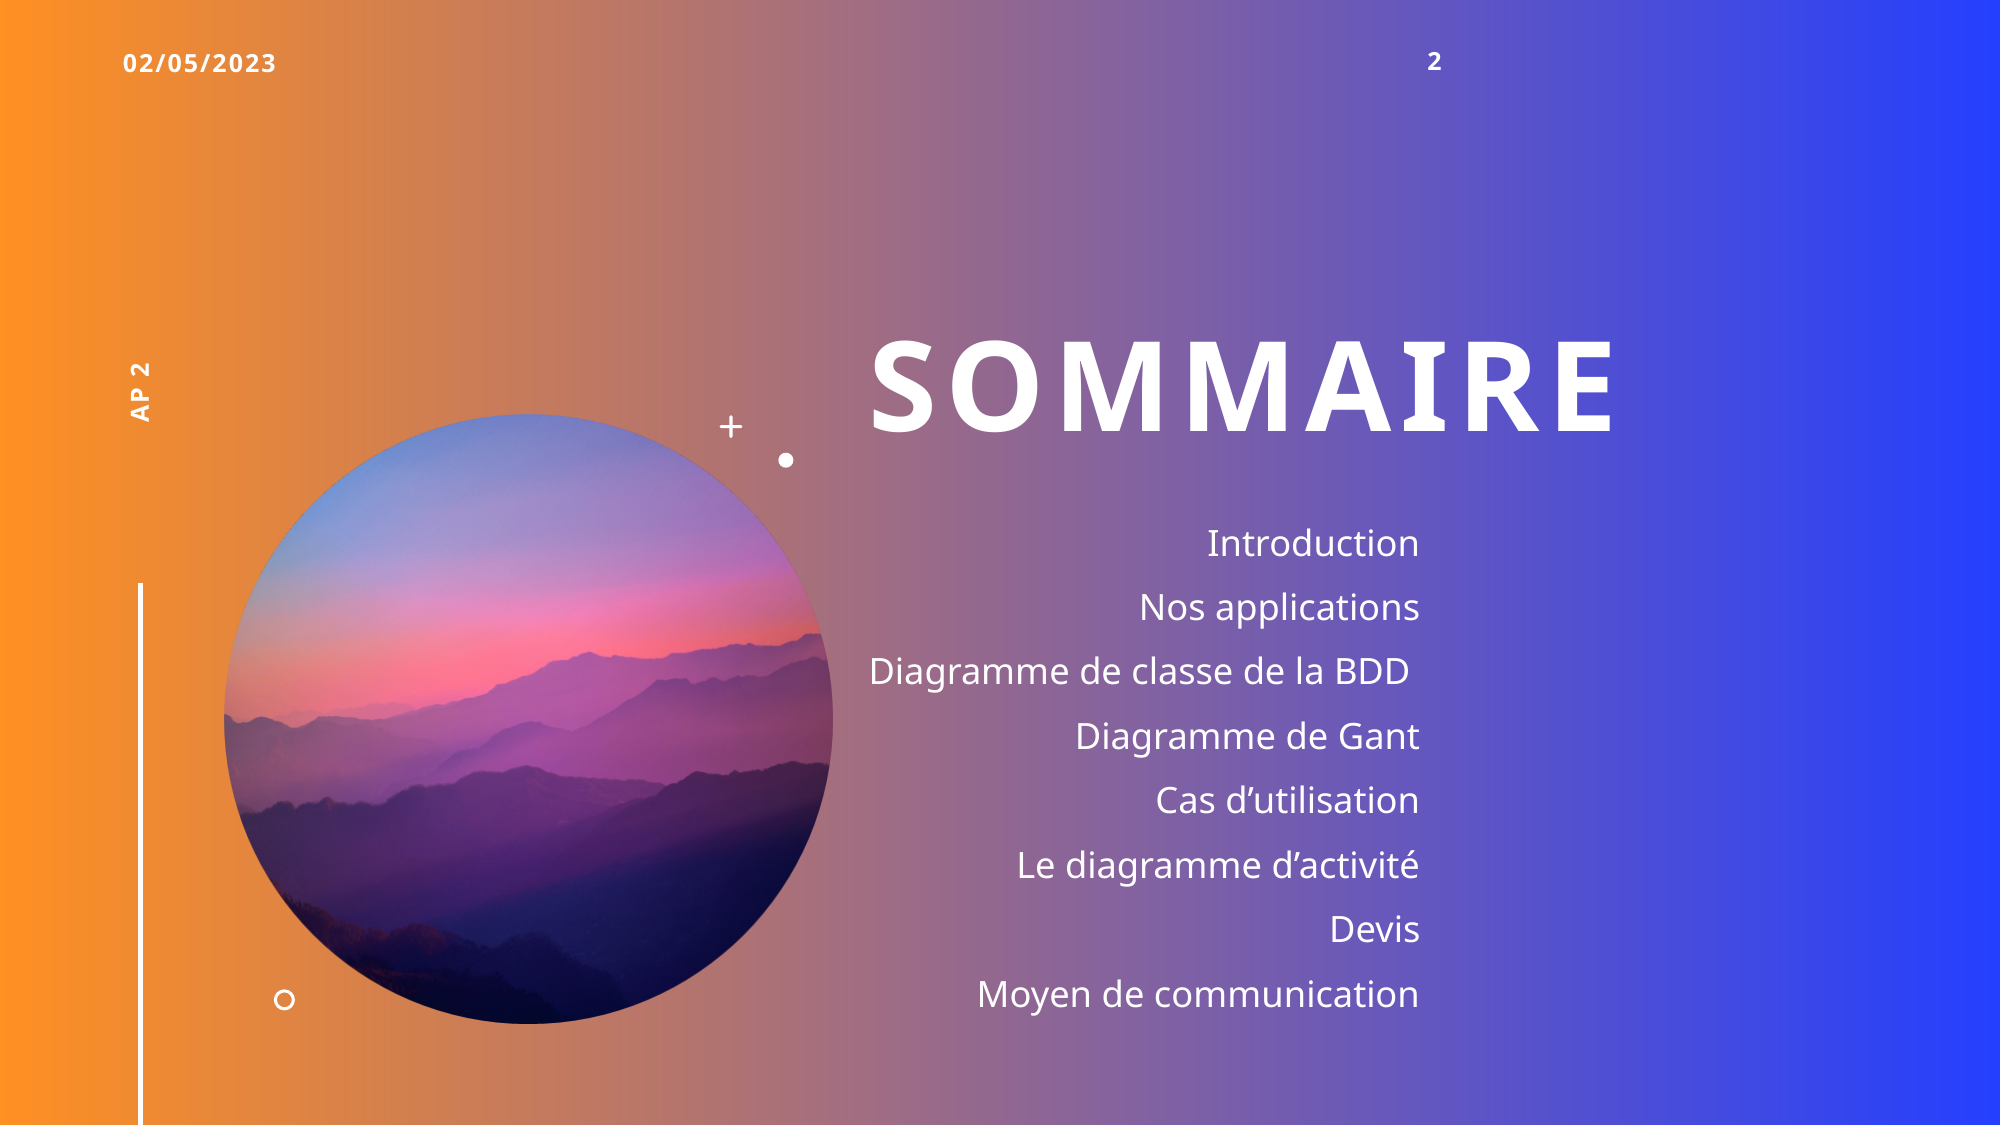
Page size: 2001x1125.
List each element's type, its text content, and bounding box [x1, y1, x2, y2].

text_box 02/05/2023 [108, 33, 559, 93]
picture [224, 415, 833, 1024]
list Introduction Nos applications Diagramme de classe de la BDD Diagramme de Gant Cas d’utilisation Le diagramme d’activité Devis Moyen de communication [853, 513, 1811, 1025]
text_box [1412, 33, 1863, 93]
text_box AP 2 [108, 119, 169, 577]
title SOMMAIRe [853, 96, 1811, 470]
